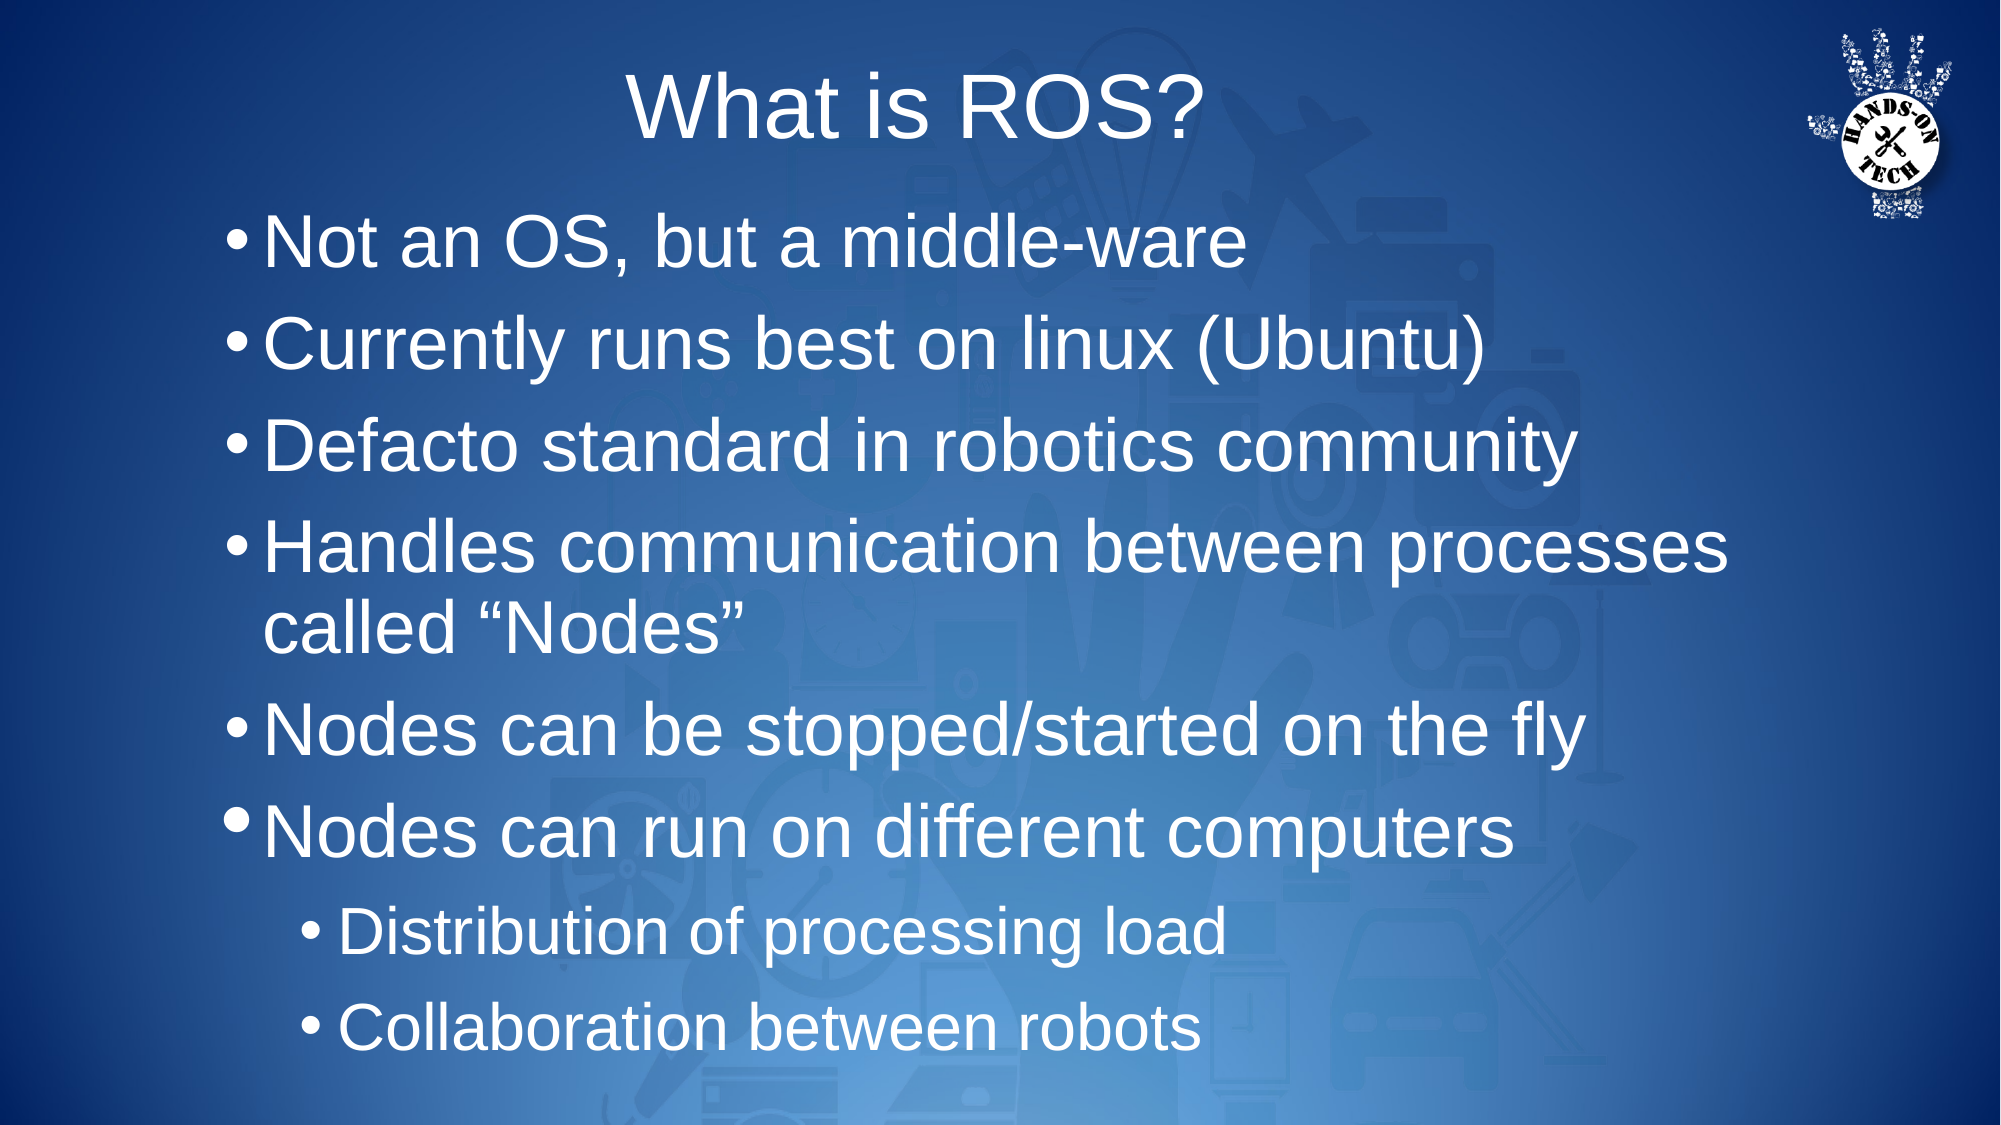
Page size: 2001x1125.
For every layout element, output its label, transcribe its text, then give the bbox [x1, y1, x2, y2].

picture [0, 0, 2001, 1125]
text_box What is ROS? [5, 0, 1828, 218]
text_box Not an OS, but a middle-ware Currently runs best on linux (Ubuntu) Defacto standard in robotics community Handles communication between processes called “Nodes” Nodes can be stopped/started on the fly Nodes can run on different computers Distribution of processing load Collaboration between robots [209, 195, 1801, 1080]
